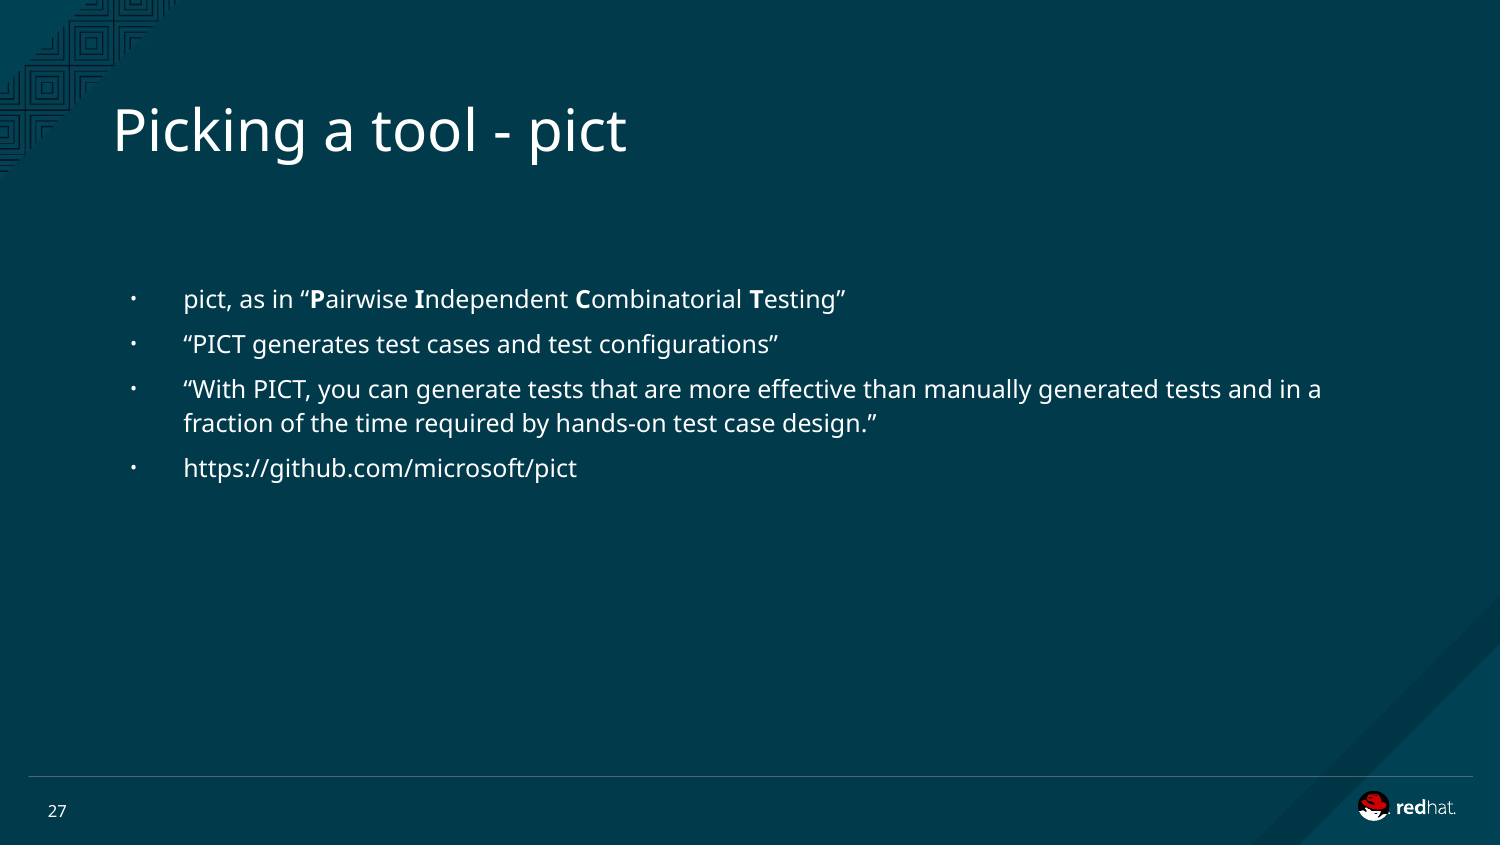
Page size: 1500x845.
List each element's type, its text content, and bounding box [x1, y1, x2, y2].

list pict, as in “Pairwise Independent Combinatorial Testing” “PICT generates test cases and test configurations” “With PICT, you can generate tests that are more effective than manually generated tests and in a fraction of the time required by hands-on test case design.” https://github.com/microsoft/pict [112, 281, 1388, 772]
picture [99, 38, 103, 49]
title Picking a tool - pict [112, 0, 1388, 169]
